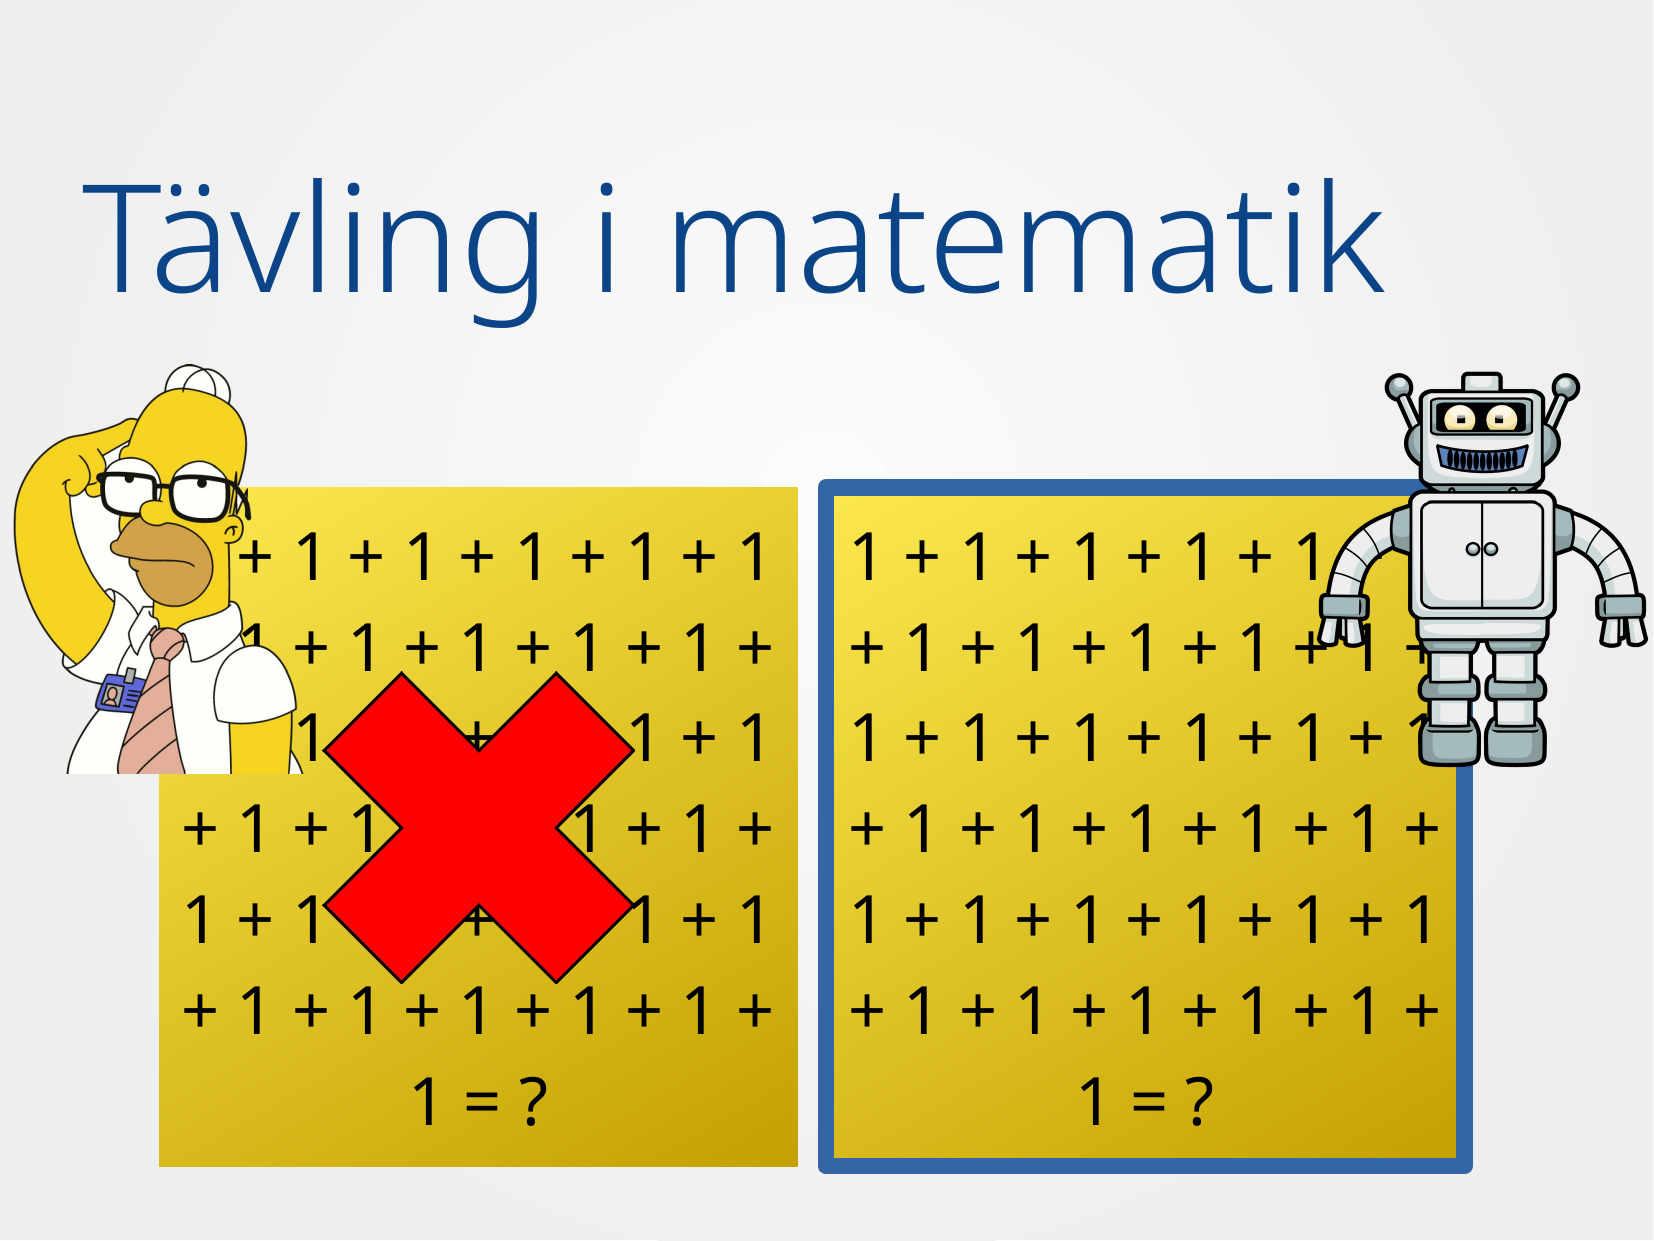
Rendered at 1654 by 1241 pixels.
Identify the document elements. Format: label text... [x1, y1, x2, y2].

picture [322, 671, 635, 984]
picture [0, 364, 313, 774]
list 1 + 1 + 1 + 1 + 1 + 1 + 1 + 1 + 1 + 1 + 1 + 1 + 1 + 1 + 1 + 1 + 1 + 1 + 1 + 1 + 1 + 1 + 1 + 1 + 1 + 1 + 1 + 1 + 1 + 1 + 1 + 1 + 1 + 1 = ? [825, 487, 1465, 1167]
title Tävling i matematik [82, 80, 1654, 337]
picture [1312, 364, 1653, 775]
list 1 + 1 + 1 + 1 + 1 + 1 + 1 + 1 + 1 + 1 + 1 + 1 + 1 + 1 + 1 + 1 + 1 + 1 + 1 + 1 + 1 + 1 + 1 + 1 + 1 + 1 + 1 + 1 + 1 + 1 + 1 + 1 + 1 + 1 = ? [159, 487, 798, 1167]
